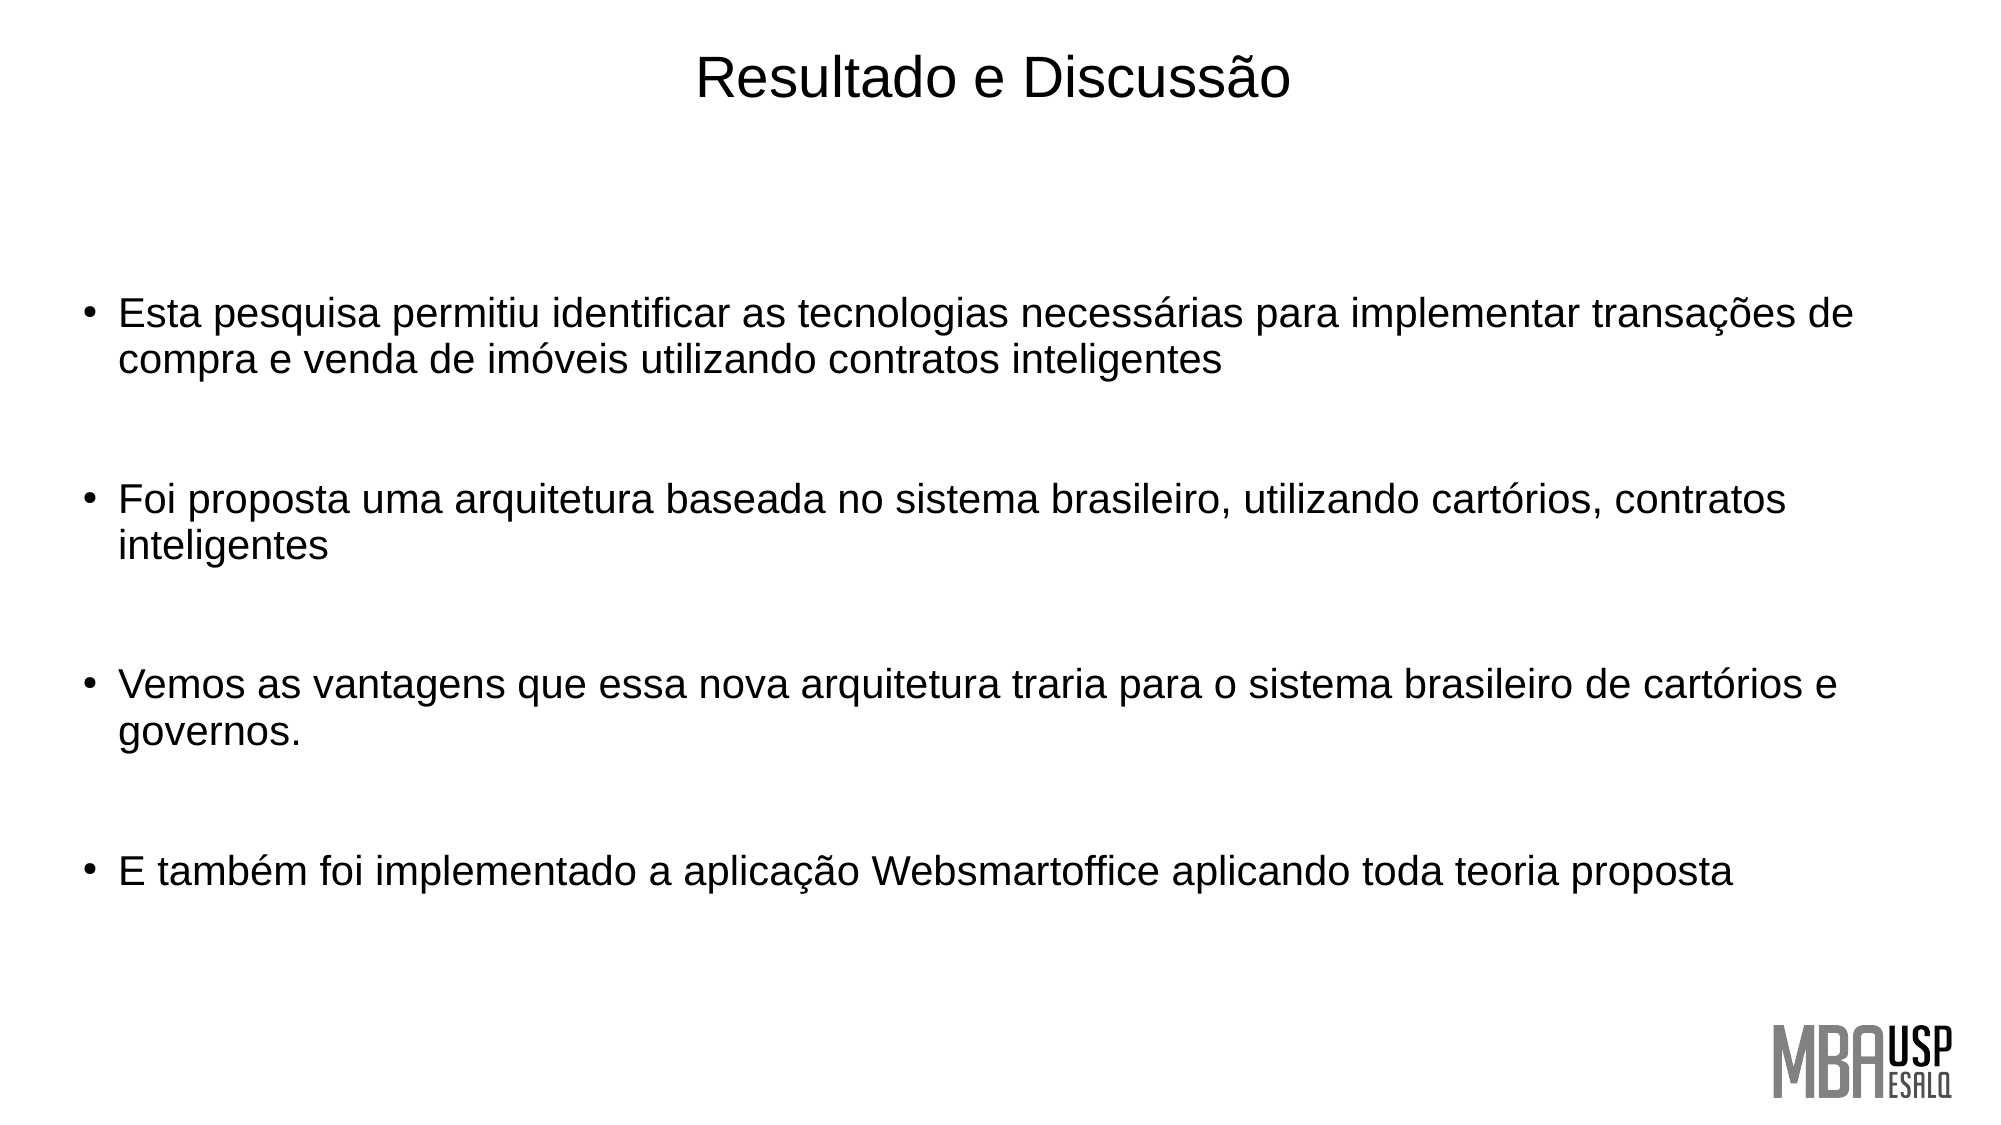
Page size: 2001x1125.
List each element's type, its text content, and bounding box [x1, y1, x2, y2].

picture [1765, 1021, 1960, 1102]
text_box Esta pesquisa permitiu identificar as tecnologias necessárias para implementar transações de compra e venda de imóveis utilizando contratos inteligentes Foi proposta uma arquitetura baseada no sistema brasileiro, utilizando cartórios, contratos inteligentes Vemos as vantagens que essa nova arquitetura traria para o sistema brasileiro de cartórios e governos. E também foi implementado a aplicação Websmartoffice aplicando toda teoria proposta [82, 150, 1951, 976]
text_box Resultado e Discussão [37, 37, 1951, 118]
